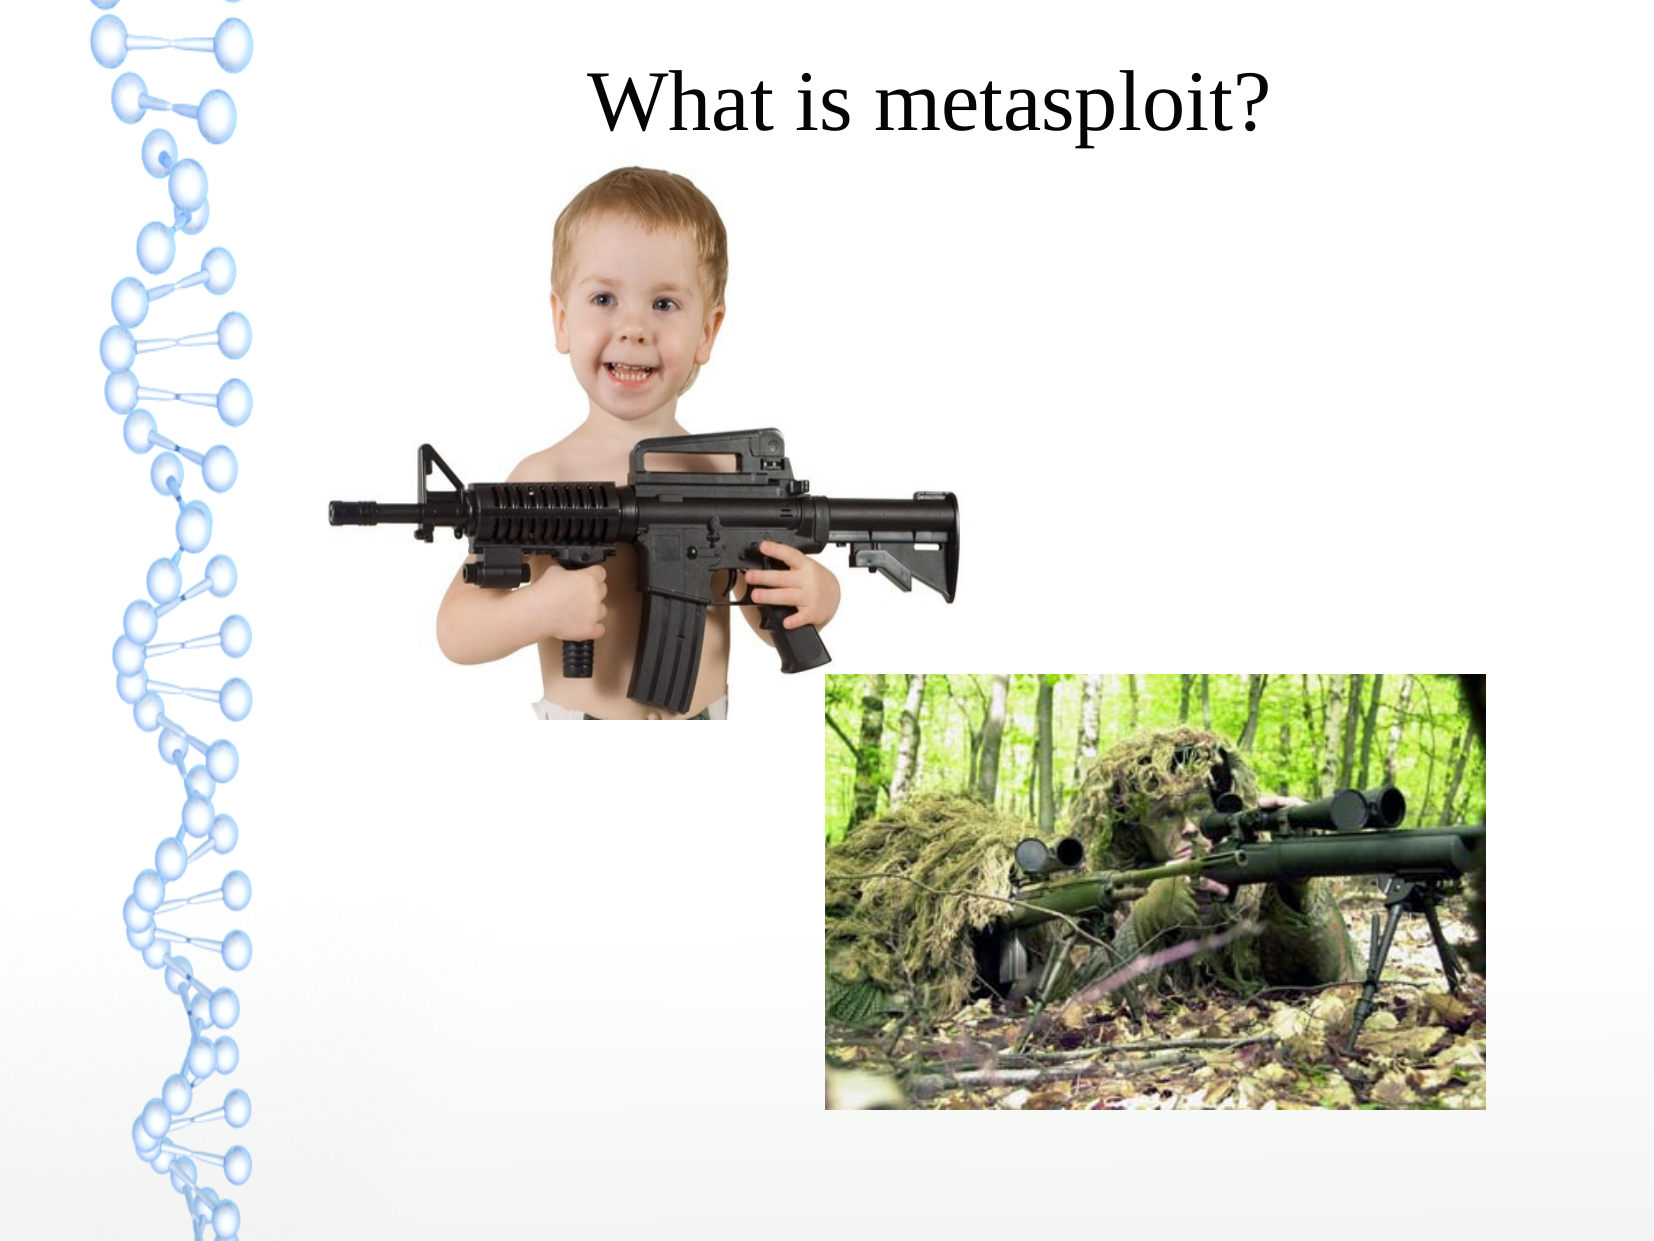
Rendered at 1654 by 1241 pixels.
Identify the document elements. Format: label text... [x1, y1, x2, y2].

picture [0, 0, 1654, 1241]
title What is metasploit? [265, 47, 1595, 252]
